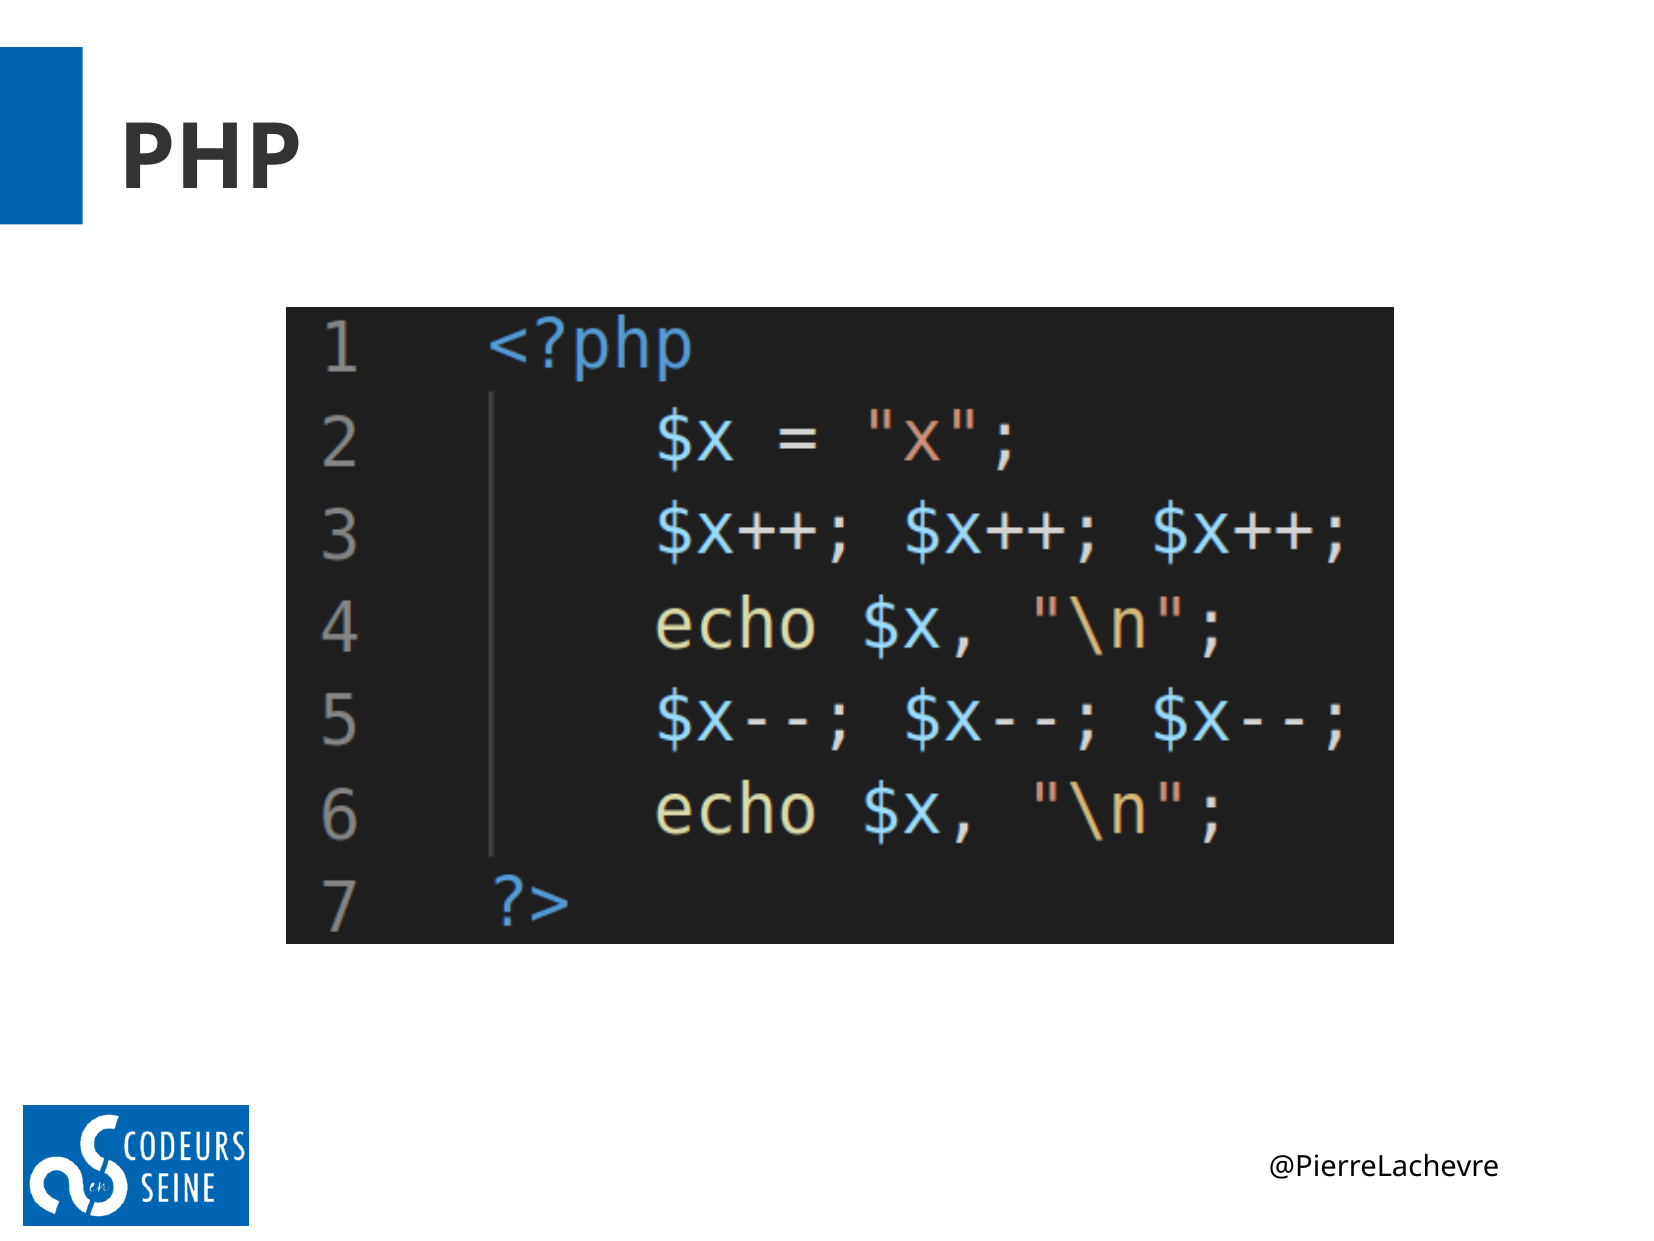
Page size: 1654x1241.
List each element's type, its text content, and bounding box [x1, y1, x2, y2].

title PHP [118, 49, 1571, 257]
picture [23, 1105, 249, 1226]
picture [286, 307, 1394, 944]
